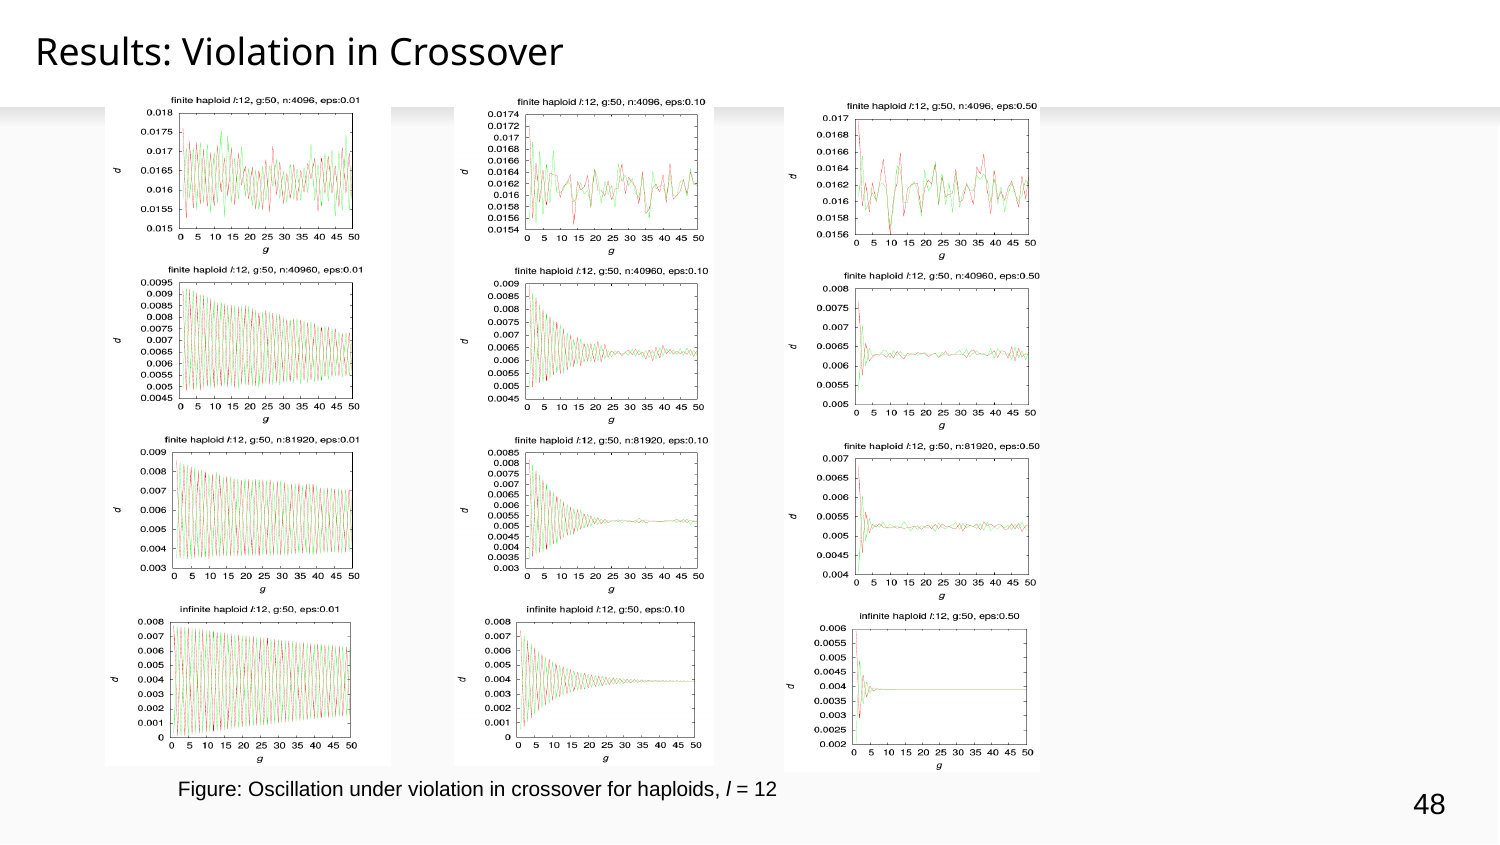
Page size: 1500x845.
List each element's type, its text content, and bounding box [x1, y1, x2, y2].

picture [784, 95, 1040, 772]
title Results: Violation in Crossover [35, 1, 1484, 101]
text_box Figure: Oscillation under violation in crossover for haploids, l = 12 [163, 769, 878, 810]
picture [105, 77, 391, 766]
picture [454, 83, 714, 766]
